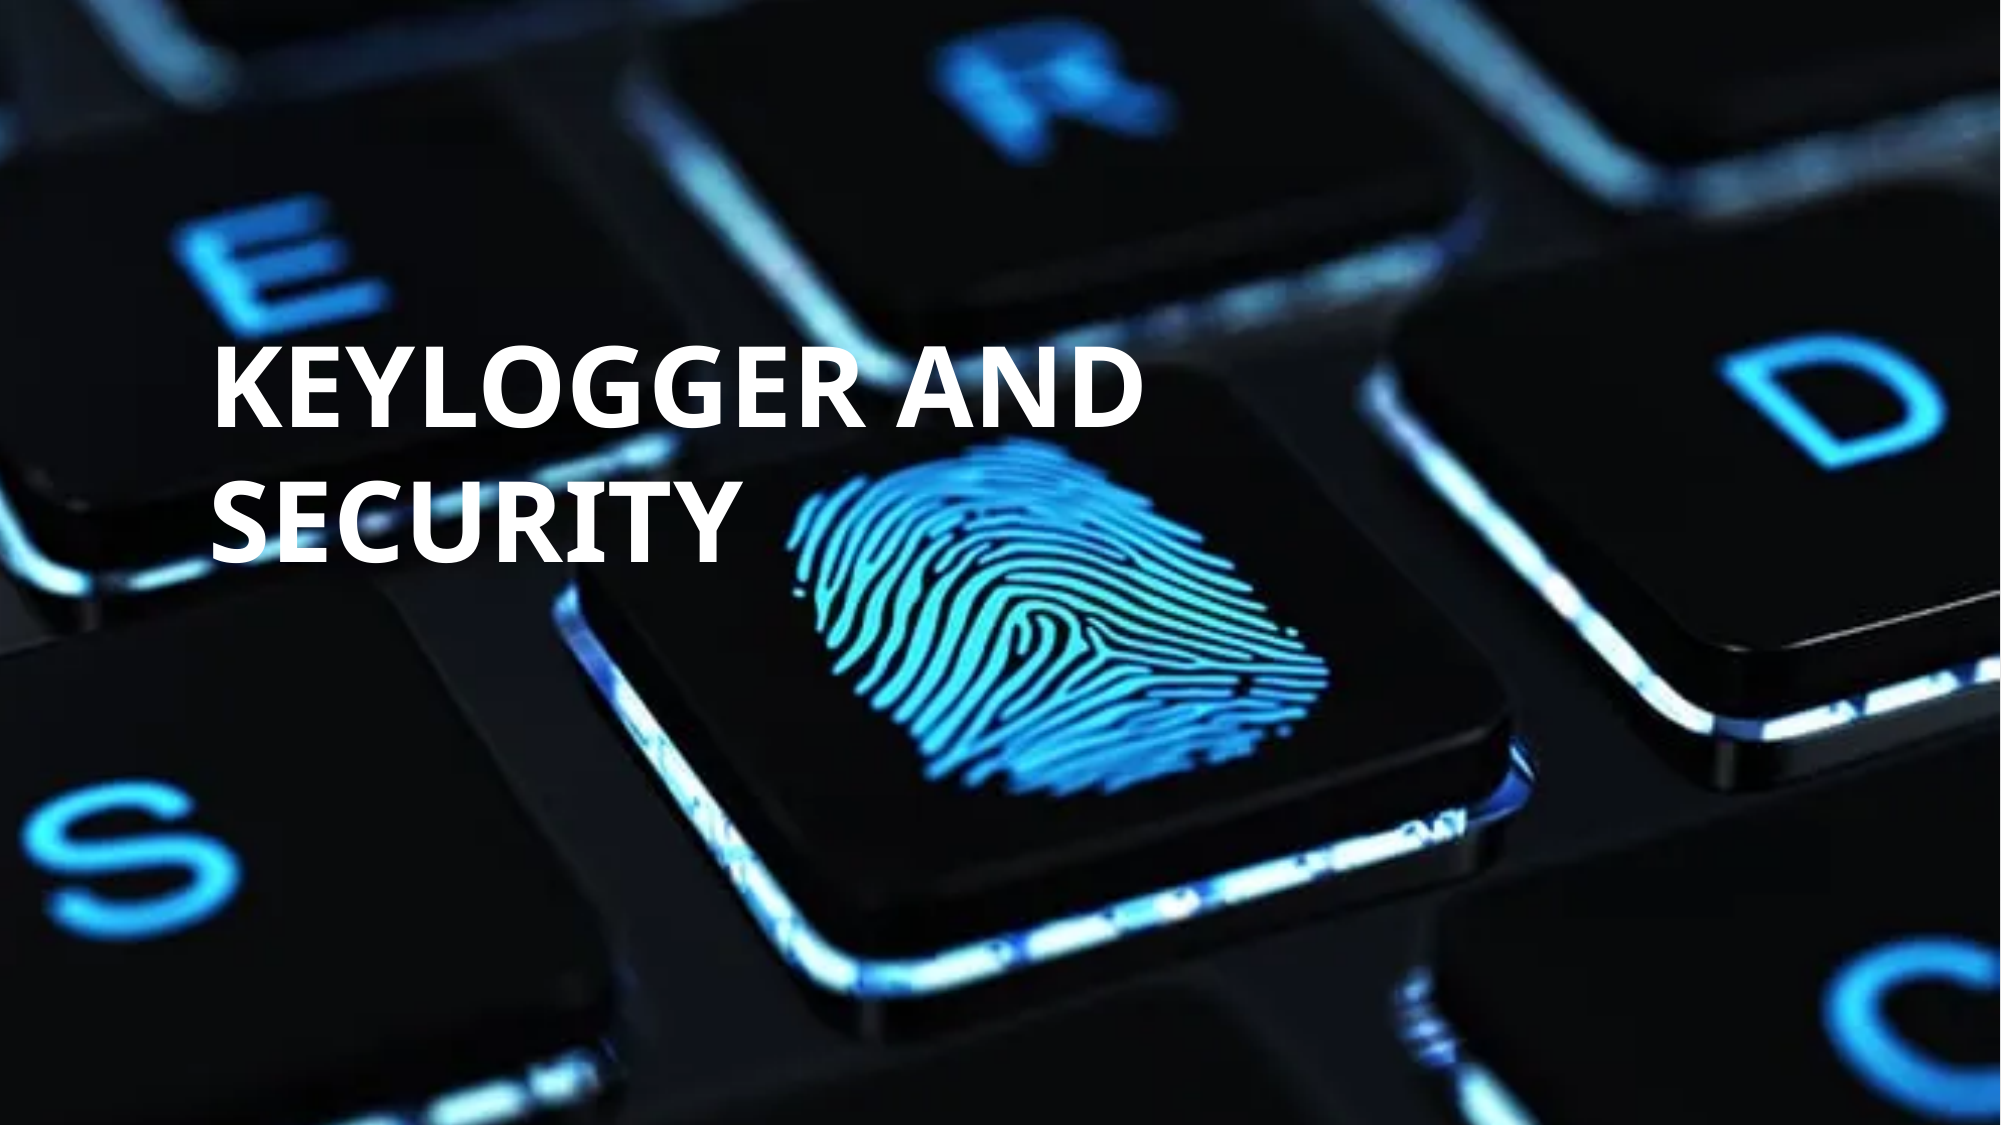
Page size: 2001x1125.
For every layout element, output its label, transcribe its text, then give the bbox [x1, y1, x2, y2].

picture [0, 0, 2001, 1125]
text_box KEYLOGGER AND SECURITY [193, 308, 1437, 593]
